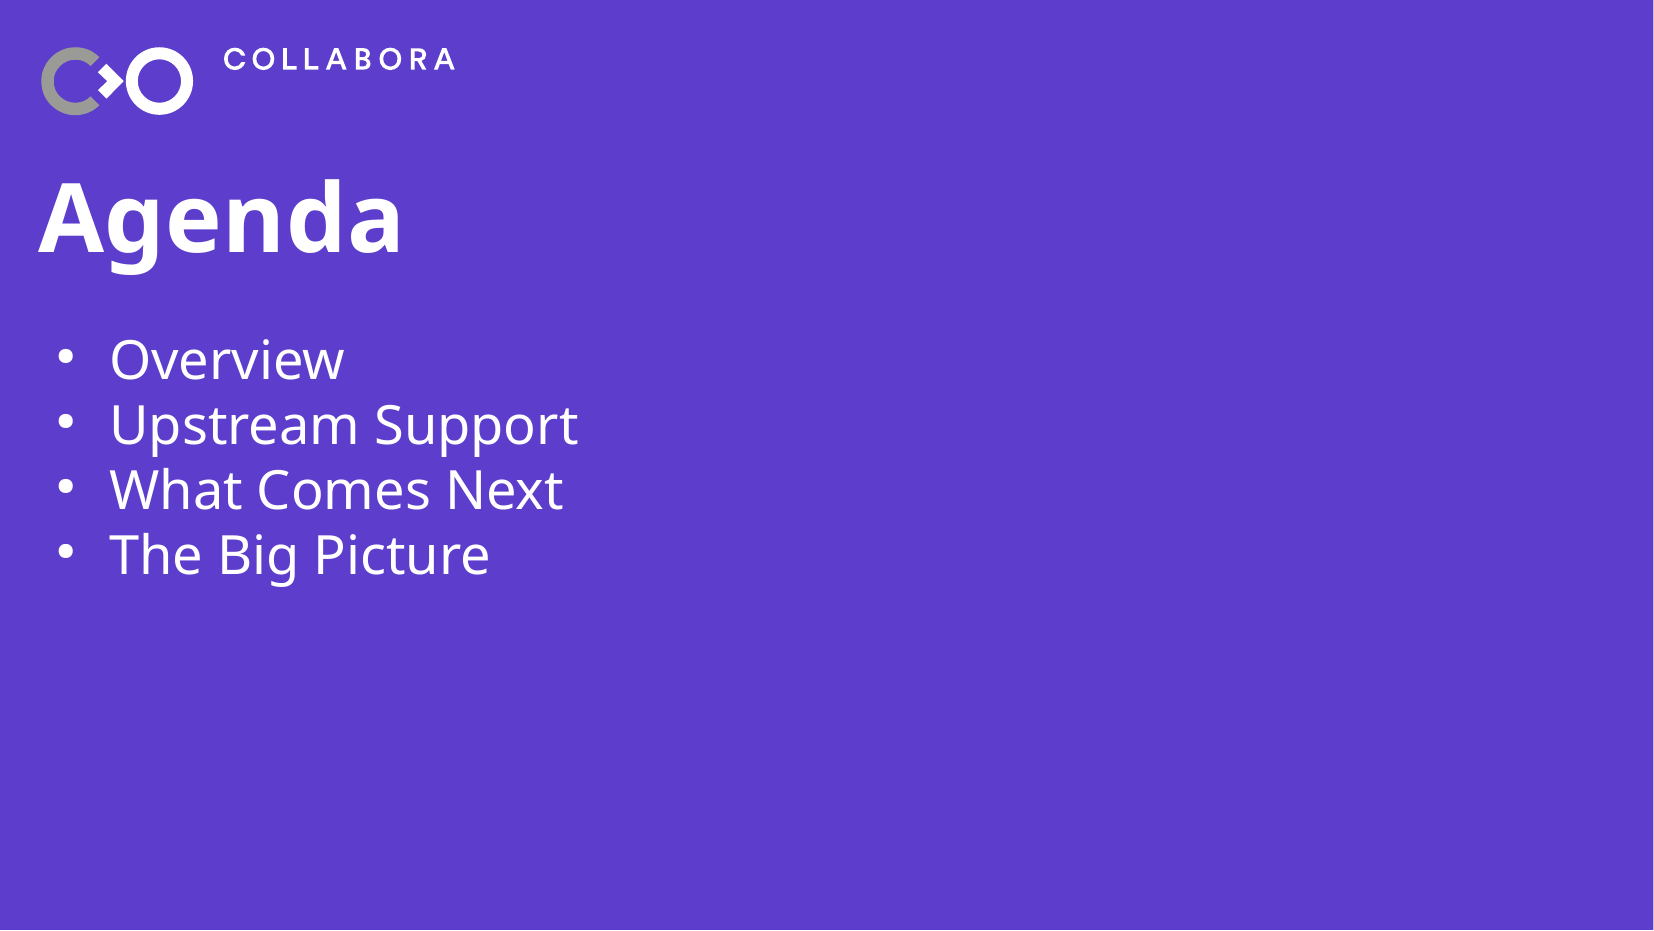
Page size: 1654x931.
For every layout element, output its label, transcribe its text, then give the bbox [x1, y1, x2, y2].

list Overview Upstream Support What Comes Next The Big Picture [38, 325, 1614, 613]
title Agenda [38, 156, 1614, 213]
